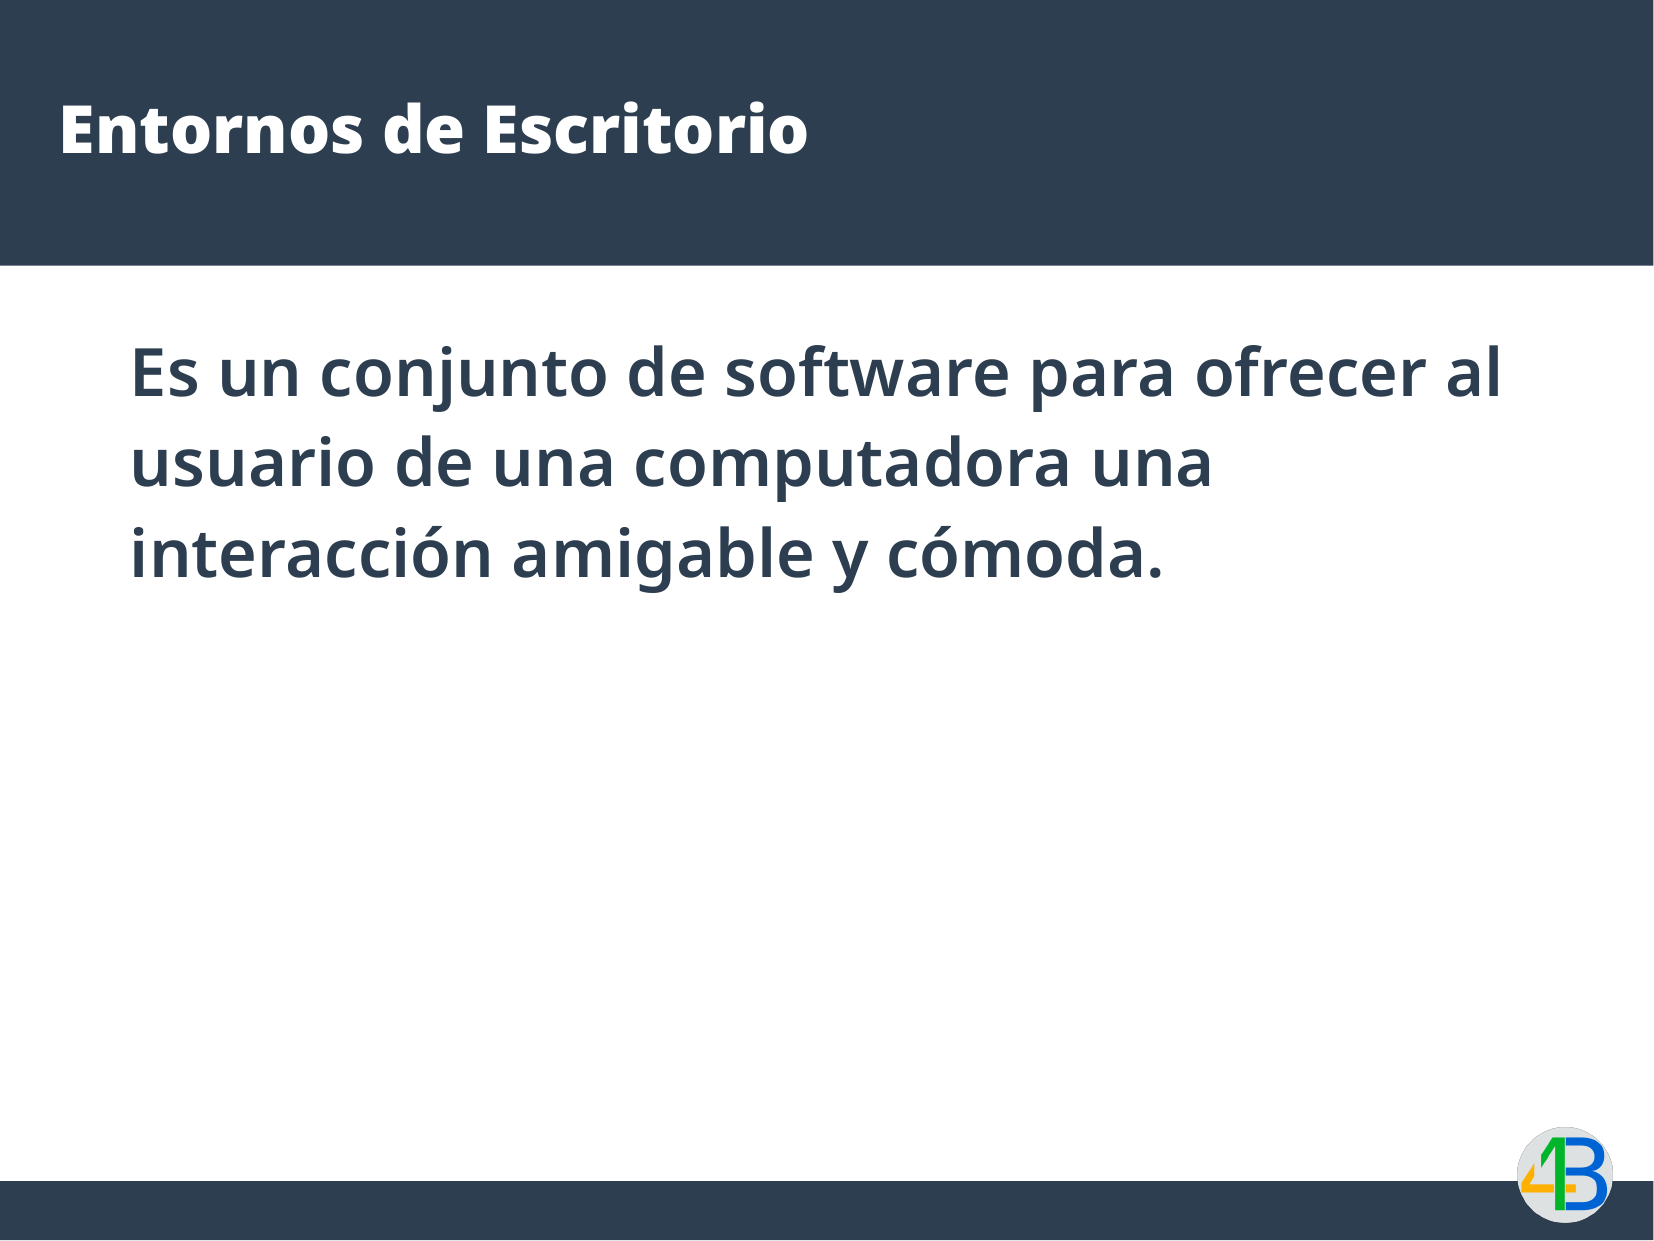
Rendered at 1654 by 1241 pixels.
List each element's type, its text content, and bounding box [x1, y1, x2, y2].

list Es un conjunto de software para ofrecer al usuario de una computadora una interacción amigable y cómoda. [59, 324, 1595, 1152]
picture [1517, 1127, 1613, 1223]
title Entornos de Escritorio [59, 49, 1595, 207]
